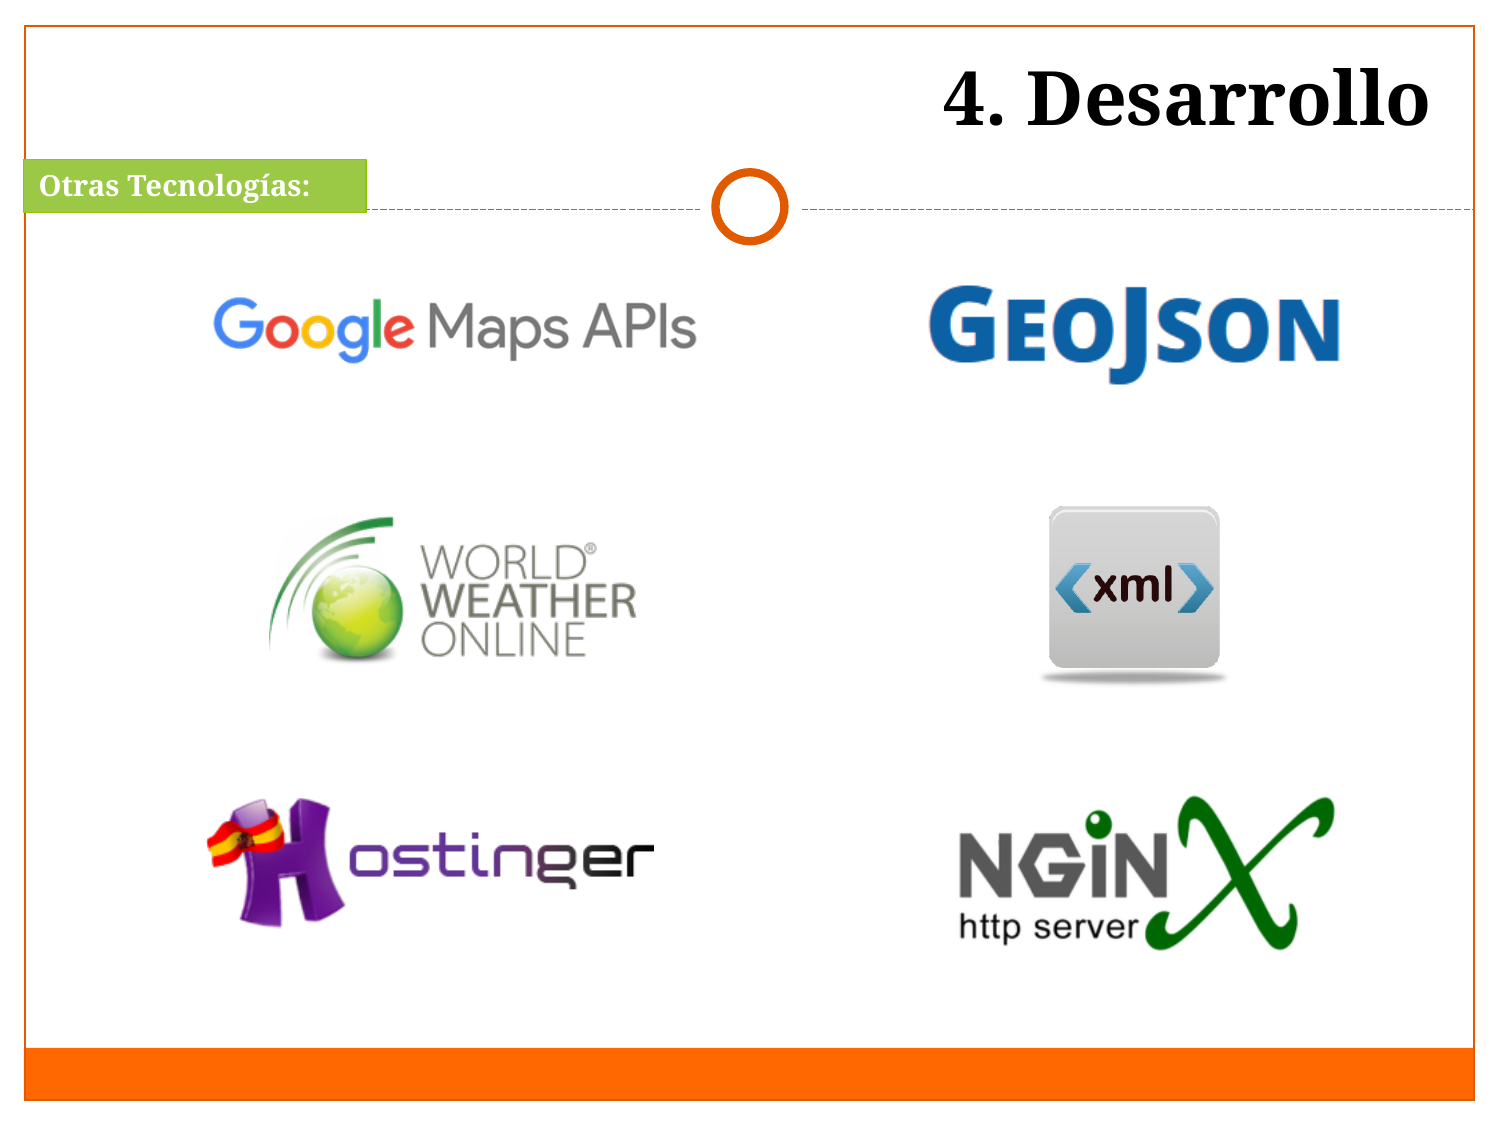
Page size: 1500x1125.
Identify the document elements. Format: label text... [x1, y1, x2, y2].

text_box Otras Tecnologías: [23, 159, 367, 213]
picture [893, 713, 1374, 1014]
picture [915, 267, 1352, 391]
text_box 4. Desarrollo [726, 42, 1447, 148]
picture [206, 798, 654, 929]
picture [183, 270, 727, 394]
picture [269, 515, 637, 676]
picture [1037, 494, 1230, 688]
